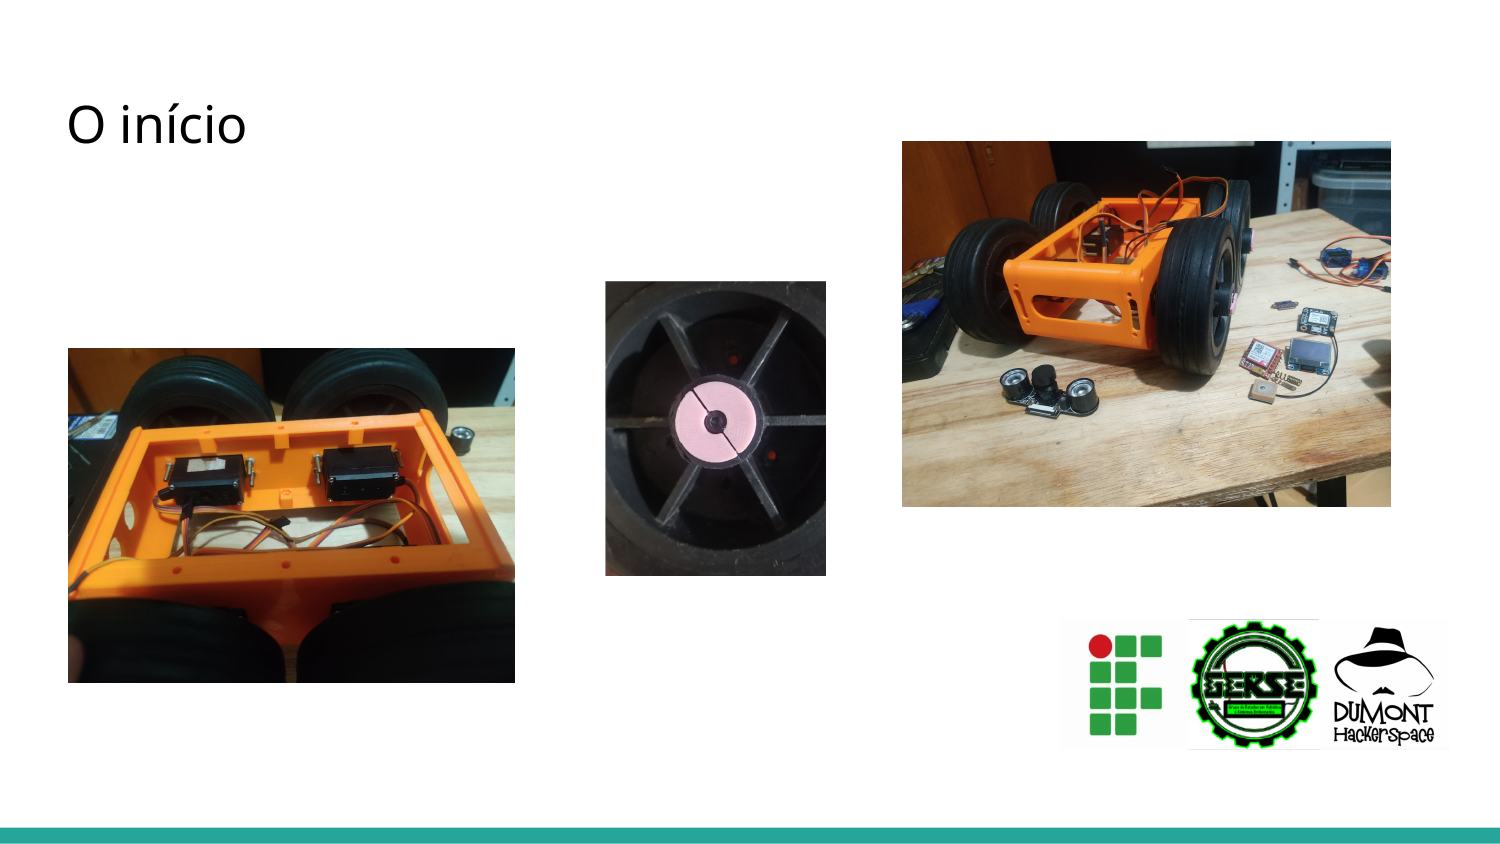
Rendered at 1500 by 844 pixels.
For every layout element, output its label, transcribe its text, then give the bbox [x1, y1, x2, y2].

picture [68, 348, 515, 683]
picture [902, 141, 1391, 507]
picture [605, 281, 826, 576]
picture [1060, 619, 1449, 750]
title O início [51, 72, 1449, 174]
